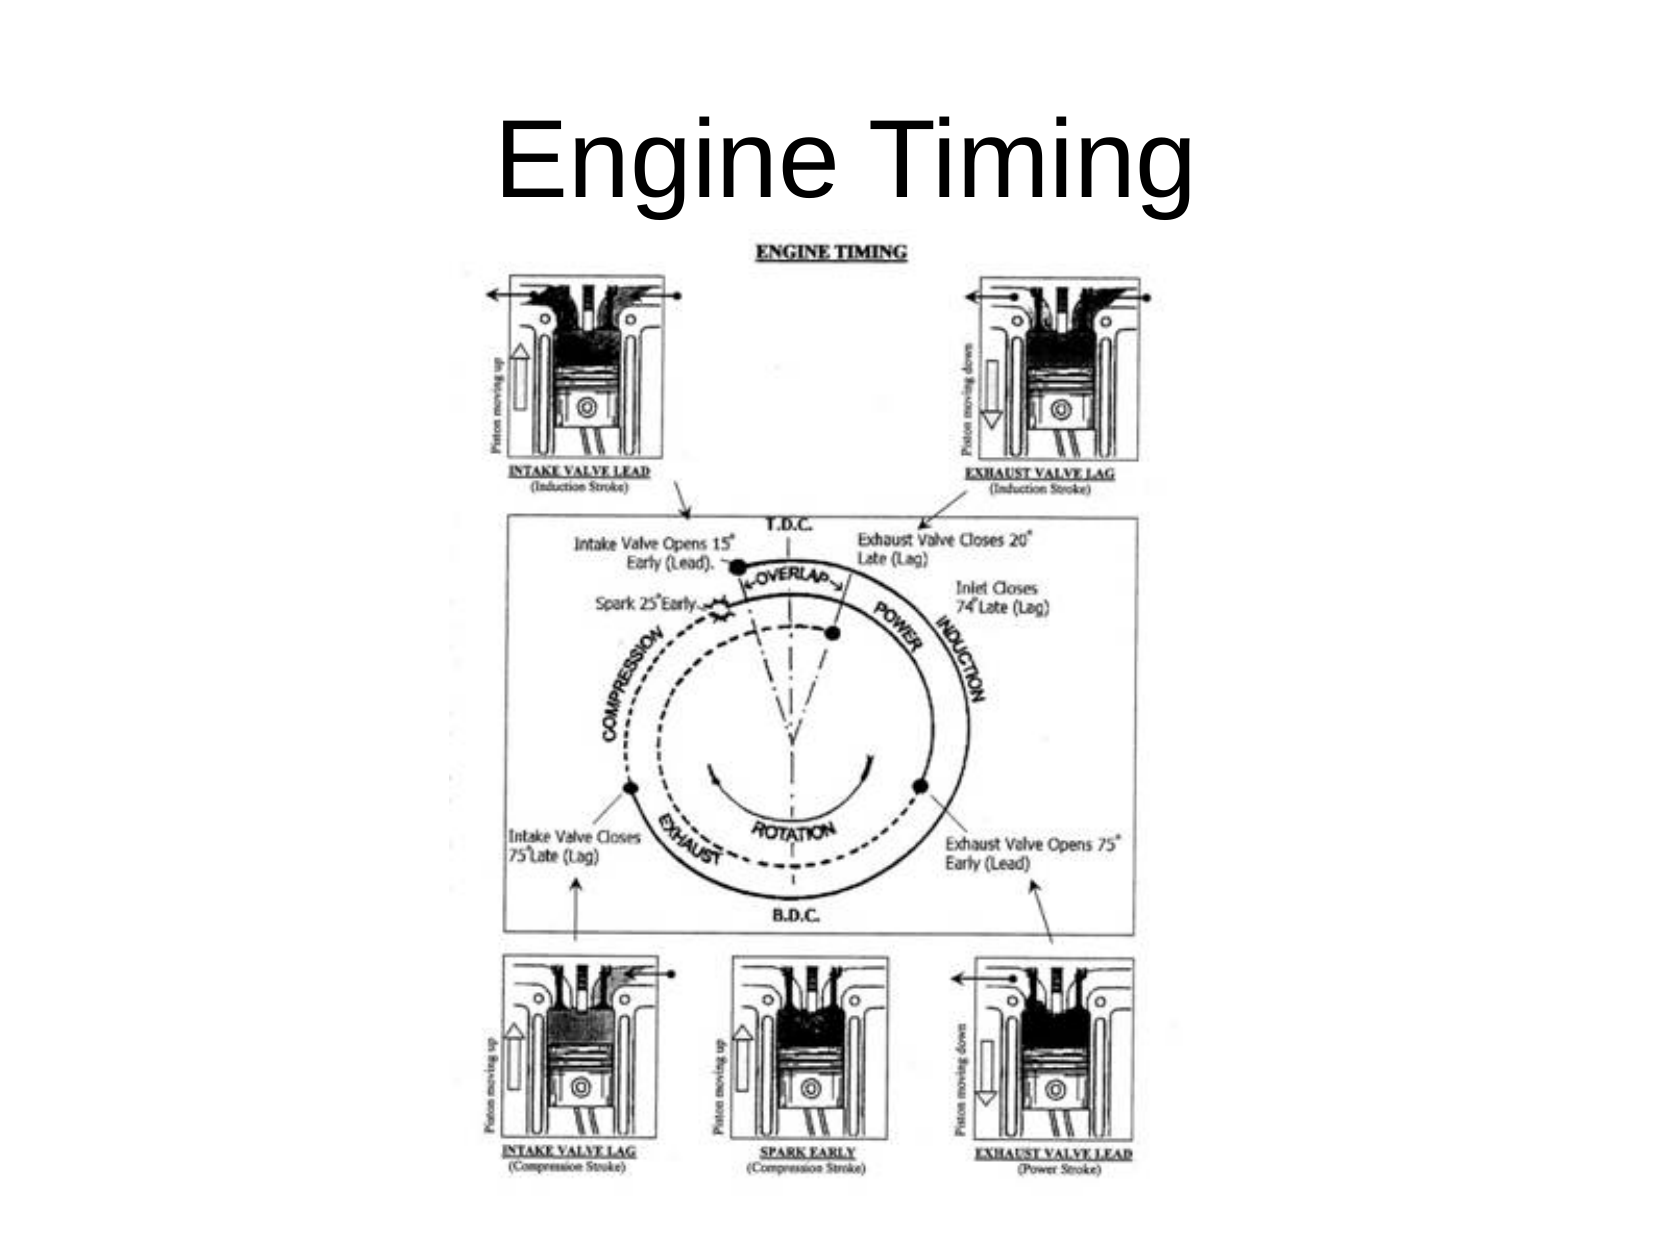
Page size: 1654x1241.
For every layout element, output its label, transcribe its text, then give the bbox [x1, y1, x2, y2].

title Engine Timing [82, 49, 1571, 257]
picture [449, 229, 1183, 1218]
